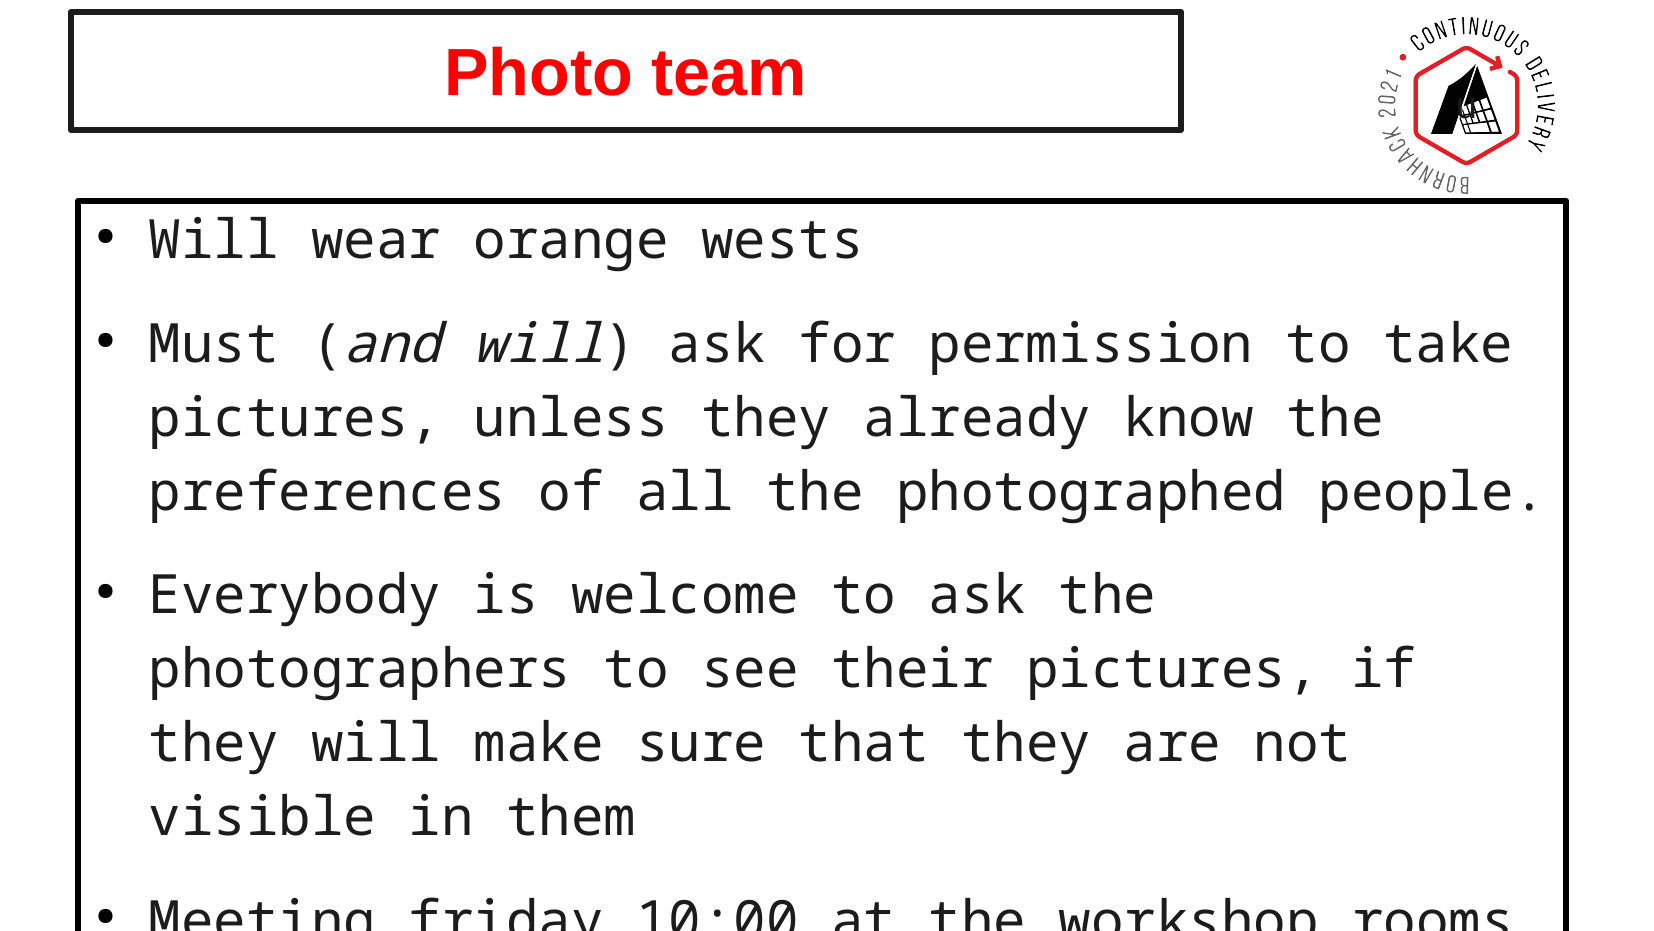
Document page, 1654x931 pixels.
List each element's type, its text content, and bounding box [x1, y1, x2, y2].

subtitle Will wear orange wests Must (and will) ask for permission to take pictures, unless they already know the preferences of all the photographed people. Everybody is welcome to ask the photographers to see their pictures, if they will make sure that they are not visible in them Meeting friday 10:00 at the workshop rooms [78, 200, 1567, 857]
picture [1378, 17, 1555, 194]
title Photo team [70, 11, 1182, 130]
